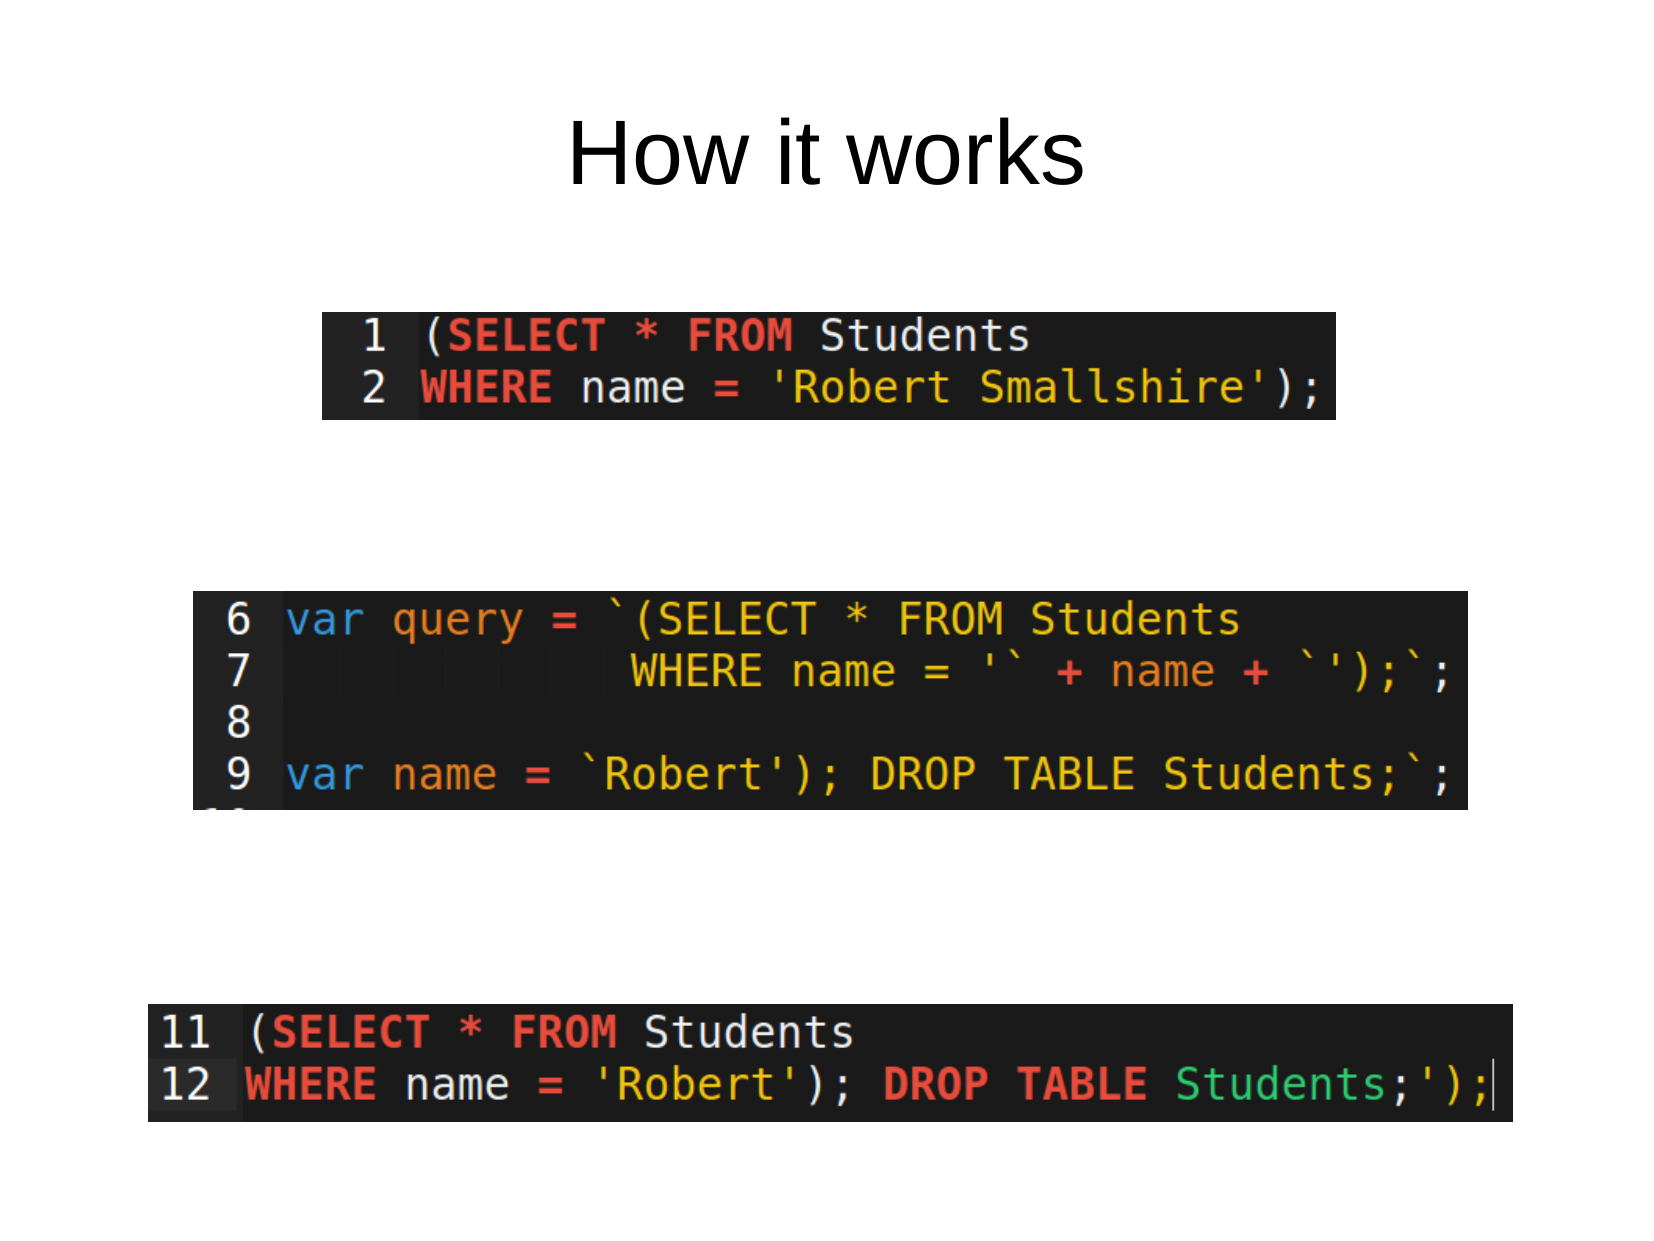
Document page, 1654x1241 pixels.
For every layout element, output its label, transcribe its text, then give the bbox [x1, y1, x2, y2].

picture [322, 312, 1336, 421]
picture [193, 591, 1468, 811]
picture [148, 1004, 1513, 1122]
title How it works [82, 49, 1571, 257]
